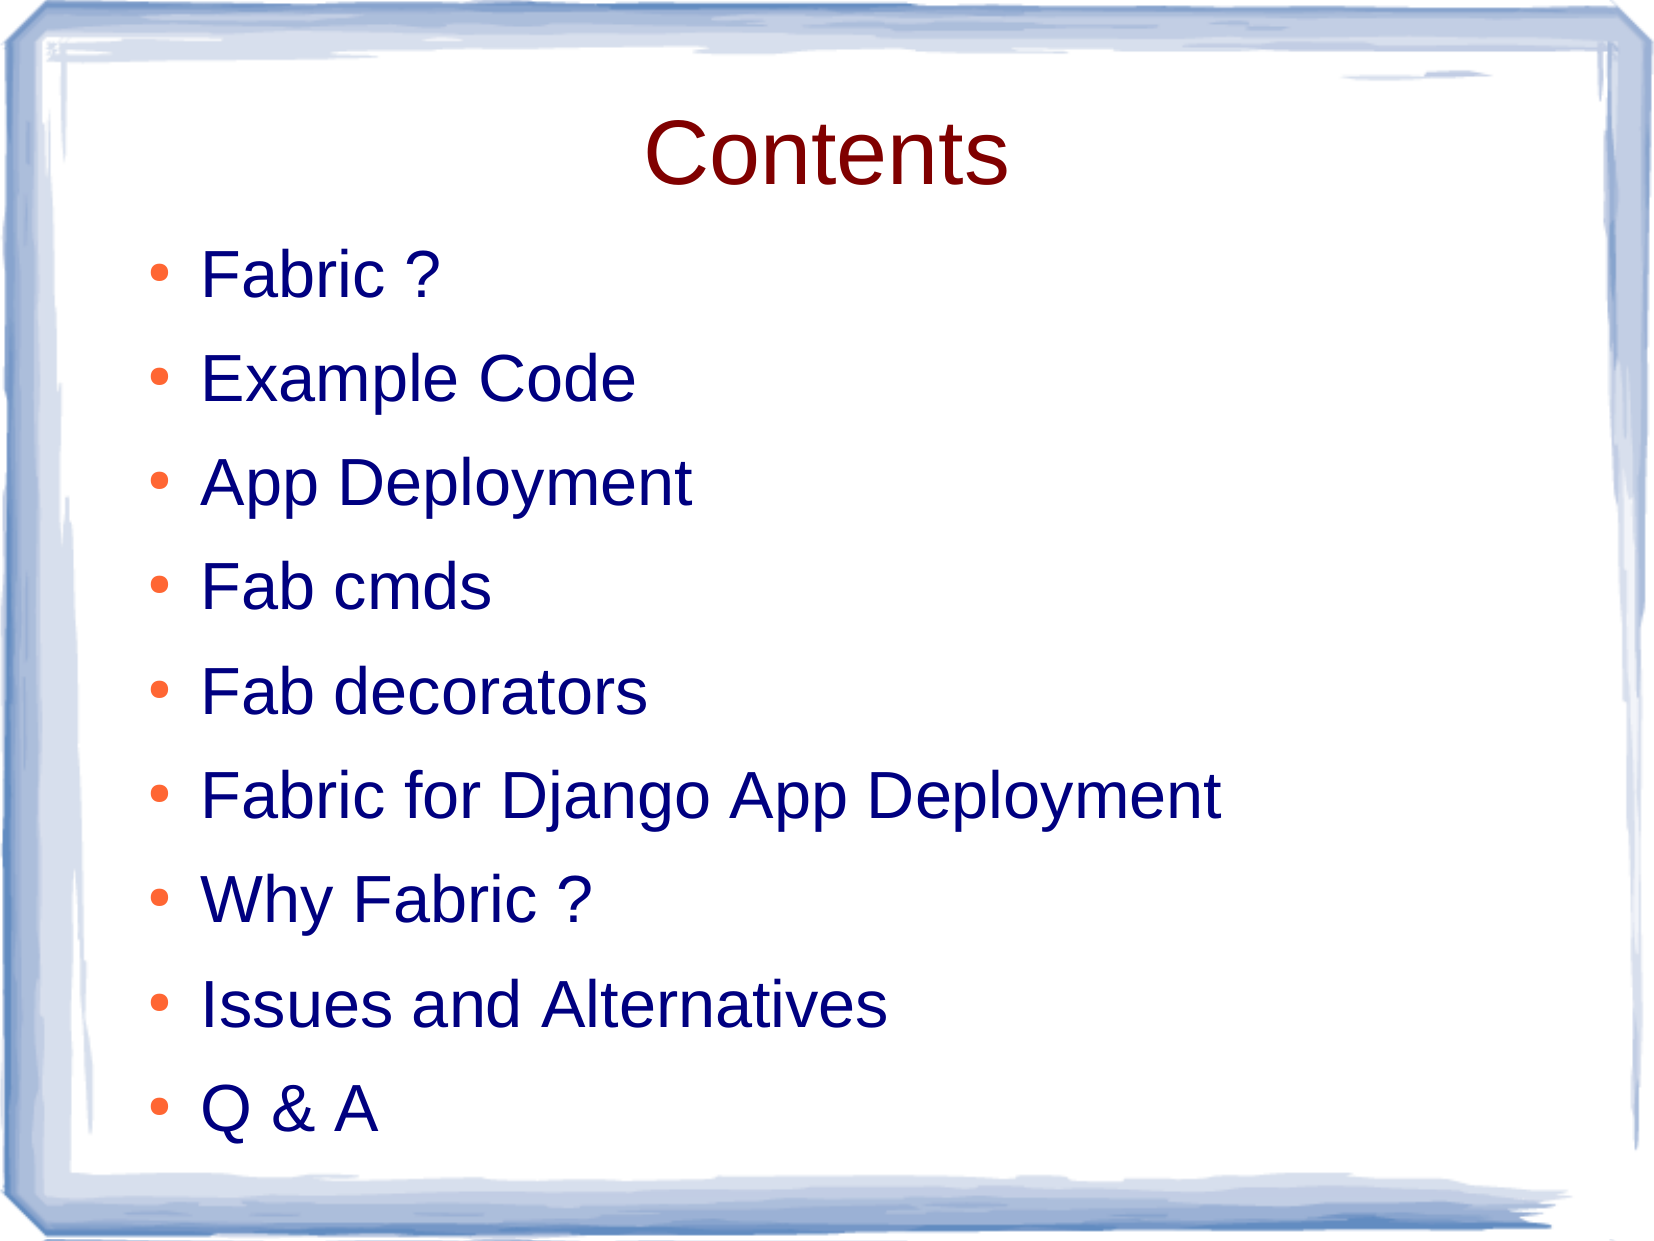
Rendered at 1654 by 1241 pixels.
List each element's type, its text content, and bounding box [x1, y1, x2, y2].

list Fabric ? Example Code App Deployment Fab cmds Fab decorators Fabric for Django App Deployment Why Fabric ? Issues and Alternatives Q & A [129, 236, 1583, 1146]
title Contents [82, 49, 1571, 257]
picture [0, 0, 1654, 1241]
